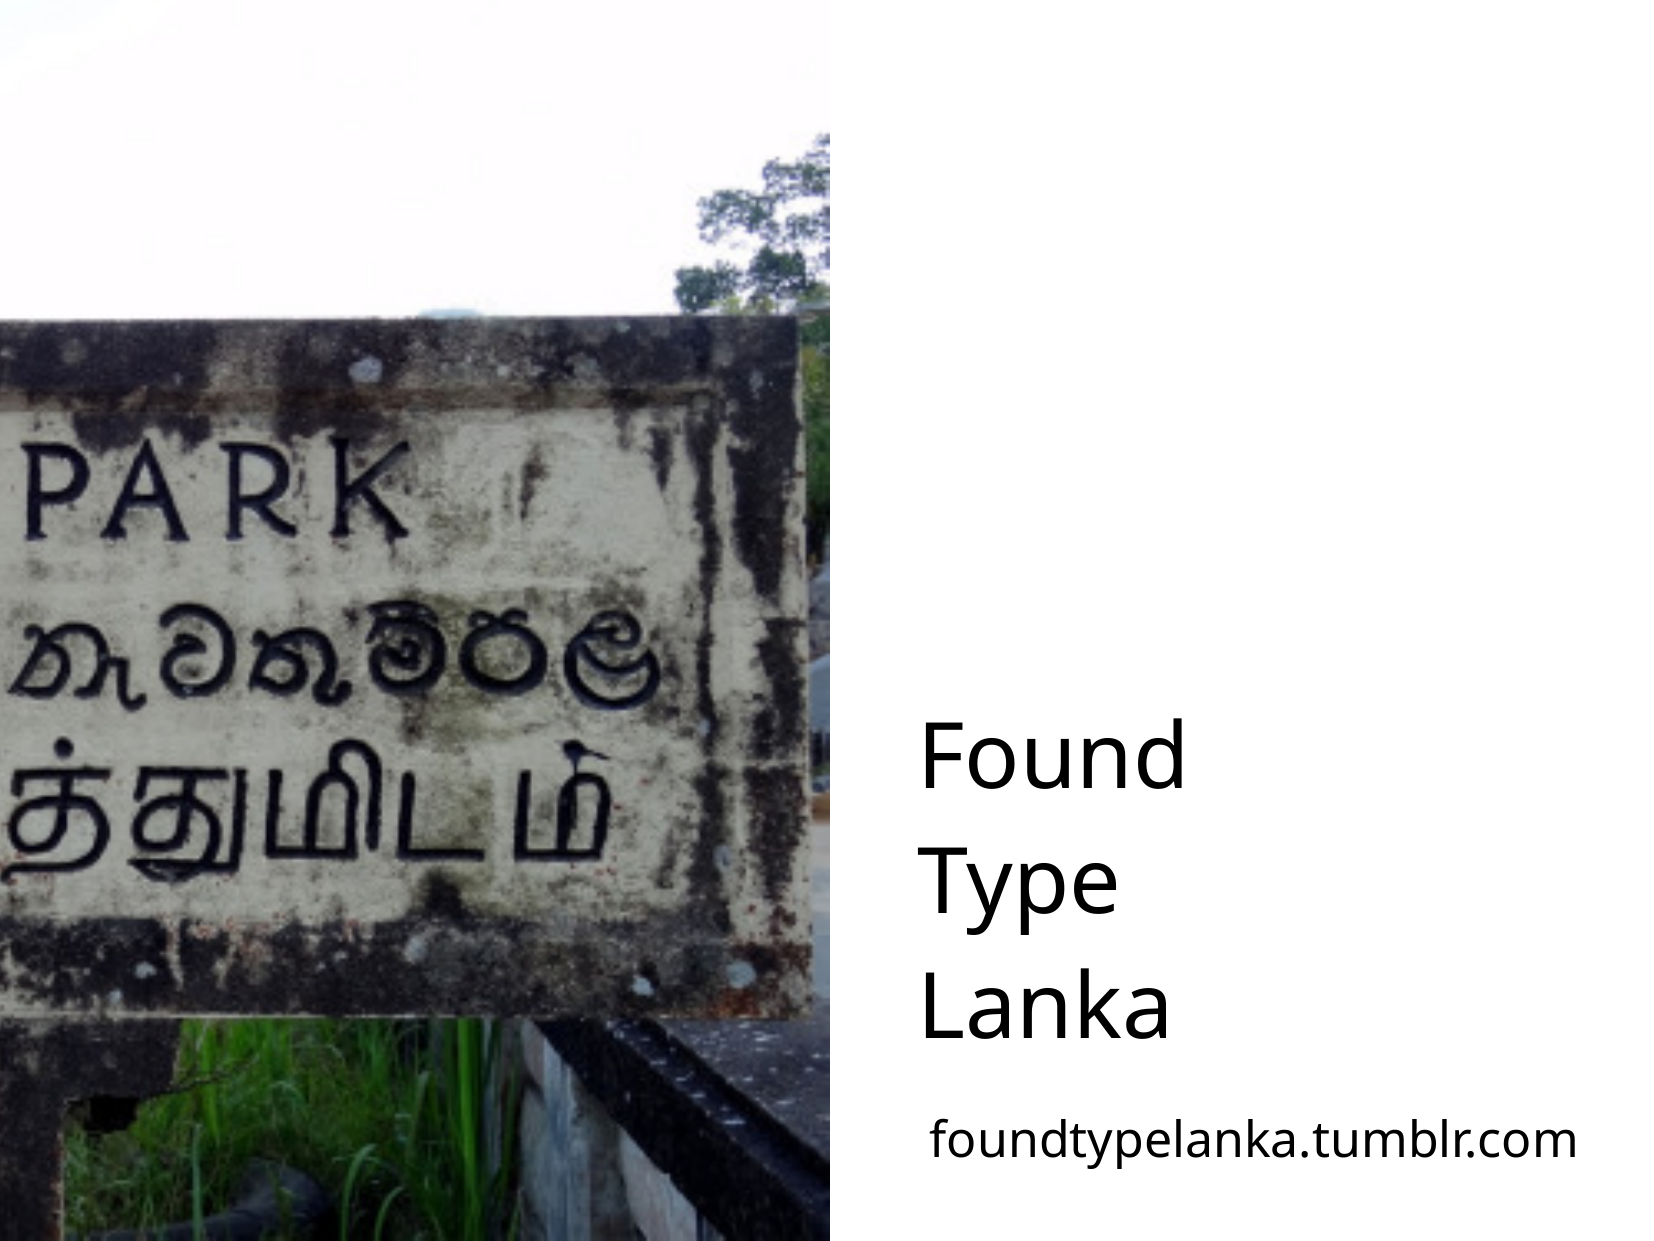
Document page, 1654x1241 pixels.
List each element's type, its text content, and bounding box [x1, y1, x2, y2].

picture [0, 0, 830, 1241]
title Found Type Lanka [881, 690, 1654, 1066]
title foundtypelanka.tumblr.com [894, 1035, 1591, 1241]
